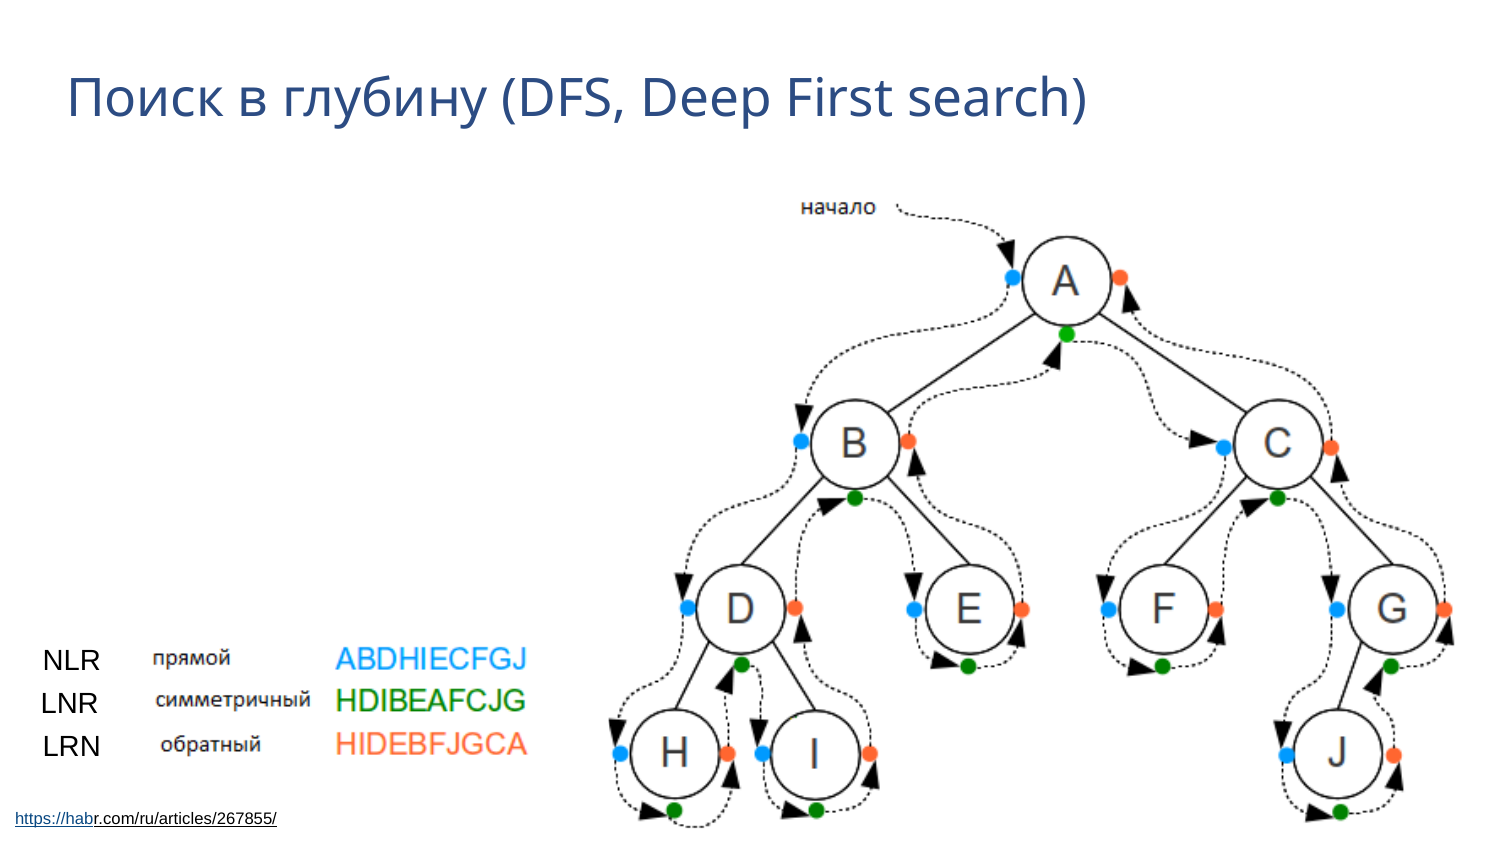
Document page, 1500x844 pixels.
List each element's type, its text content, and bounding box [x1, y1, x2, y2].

text_box LNR [25, 669, 115, 721]
text_box LNR [82, 695, 93, 703]
text_box LNR [61, 697, 70, 712]
text_box LRN [27, 712, 117, 763]
title Поиск в глубину (DFS, Deep First search) [51, 48, 1449, 142]
text_box LNR [82, 705, 93, 712]
text_box NLR [27, 626, 117, 677]
picture [608, 157, 1456, 832]
picture [125, 626, 555, 771]
text_box https://habr.com/ru/articles/267855/ [0, 793, 1028, 844]
text_box NLR [84, 652, 95, 660]
text_box NLR [84, 662, 95, 669]
text_box NLR [47, 654, 56, 669]
